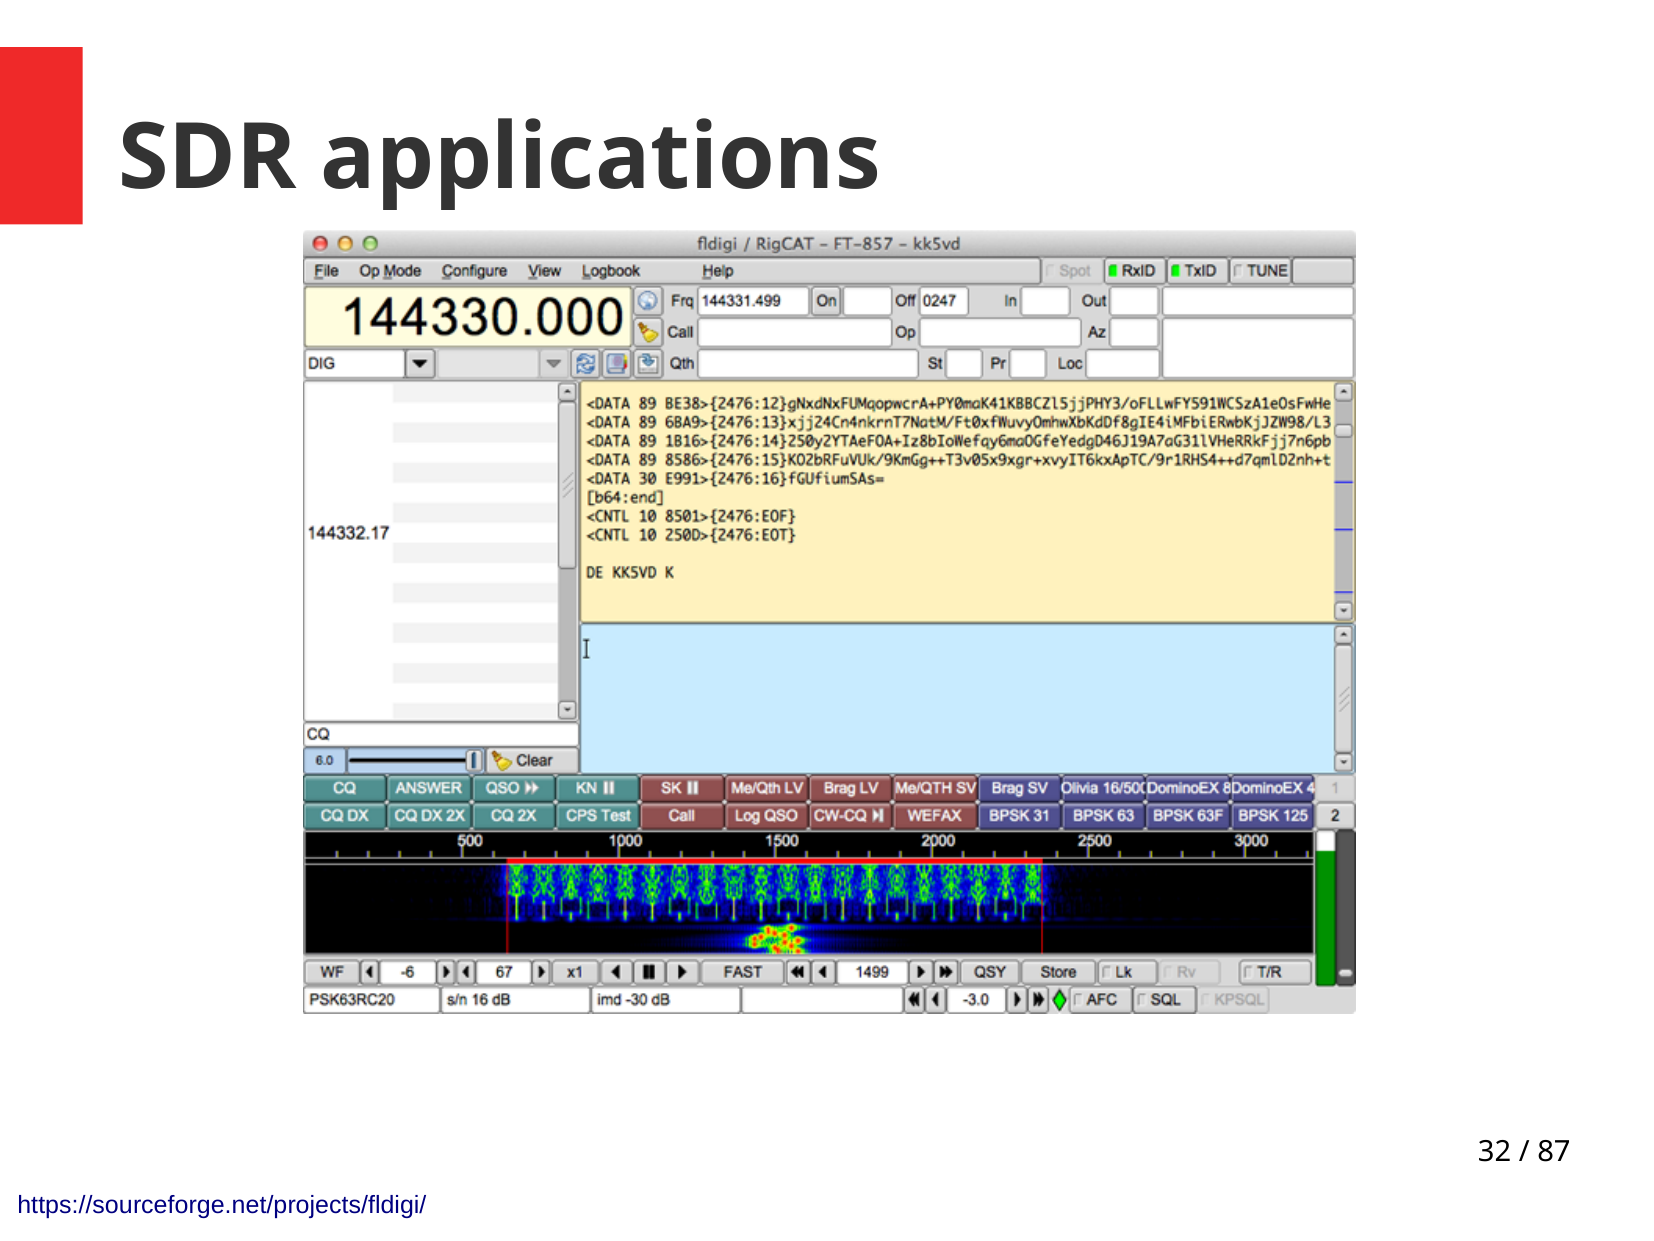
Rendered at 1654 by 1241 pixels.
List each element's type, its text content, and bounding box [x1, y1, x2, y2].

title SDR applications [118, 49, 1571, 257]
picture [303, 230, 1356, 1014]
text_box https://sourceforge.net/projects/fldigi/ [2, 1183, 676, 1241]
